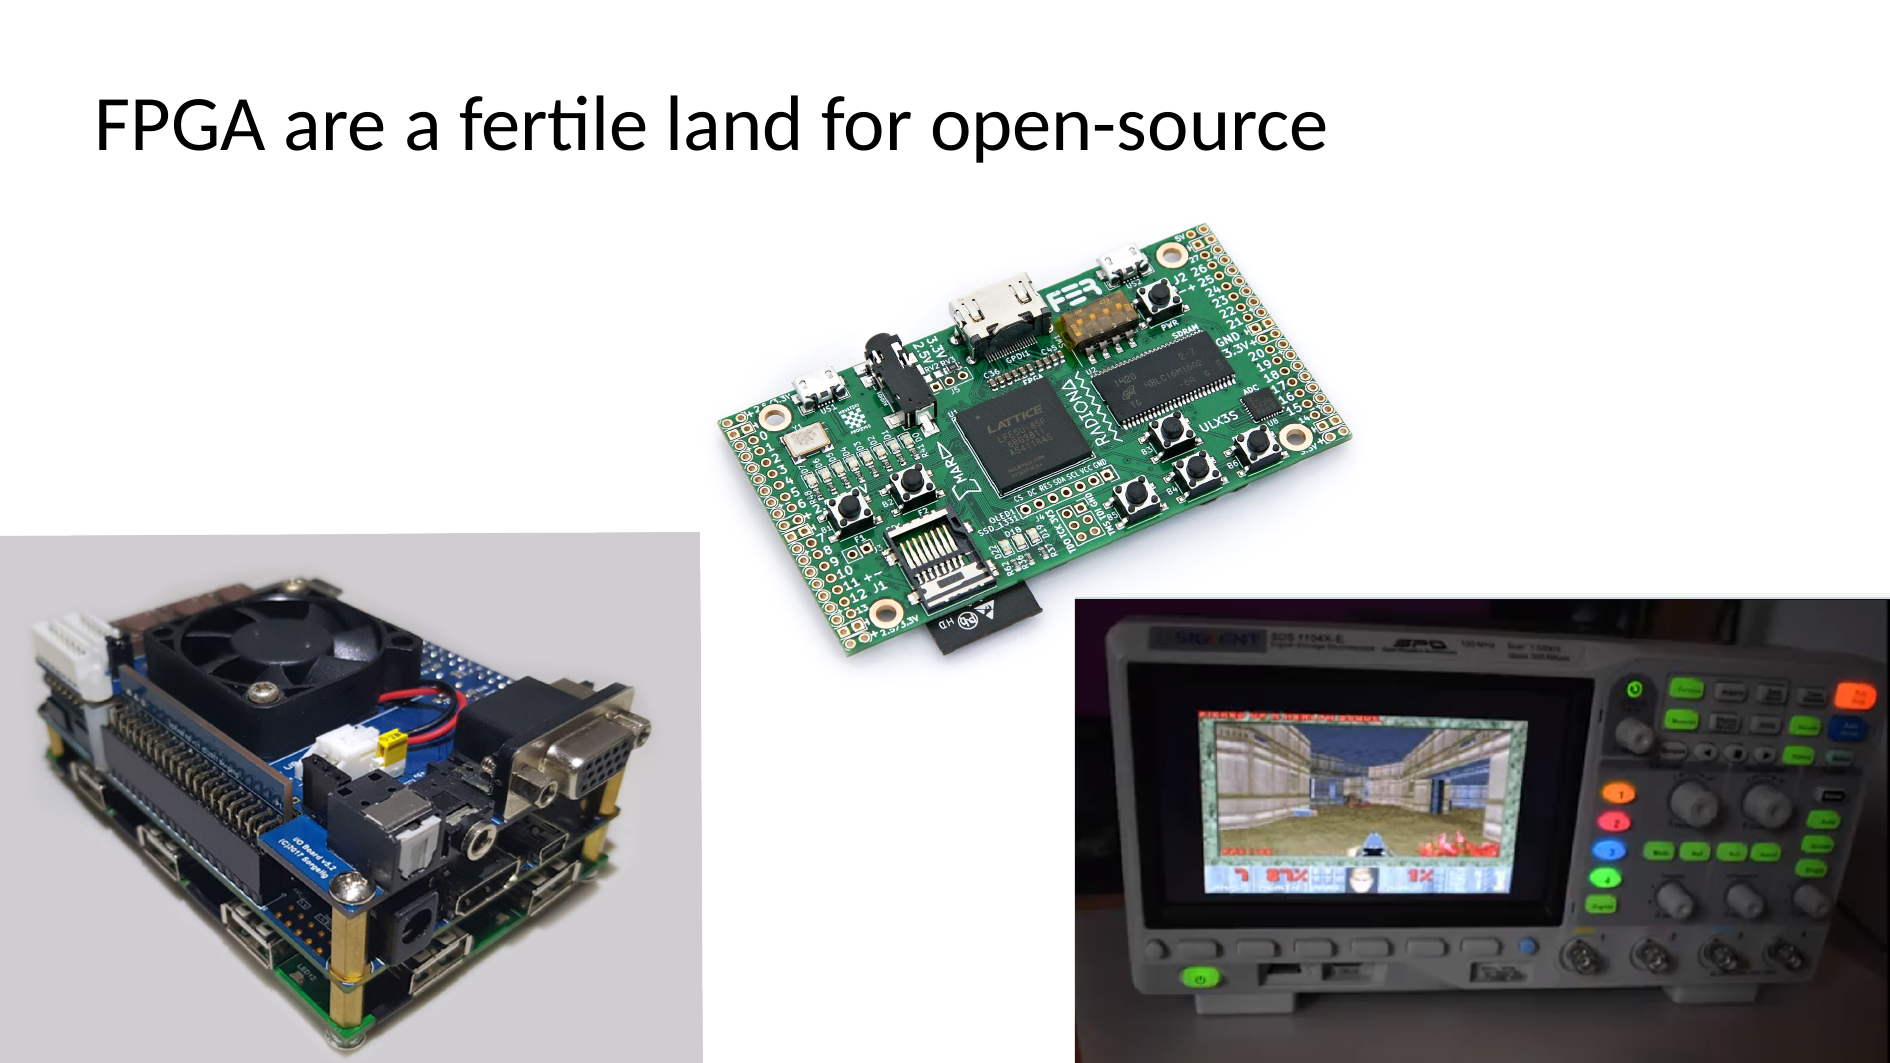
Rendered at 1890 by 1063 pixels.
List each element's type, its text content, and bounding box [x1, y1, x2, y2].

picture [0, 220, 1890, 1063]
title FPGA are a fertile land for open-source [94, 42, 1796, 220]
